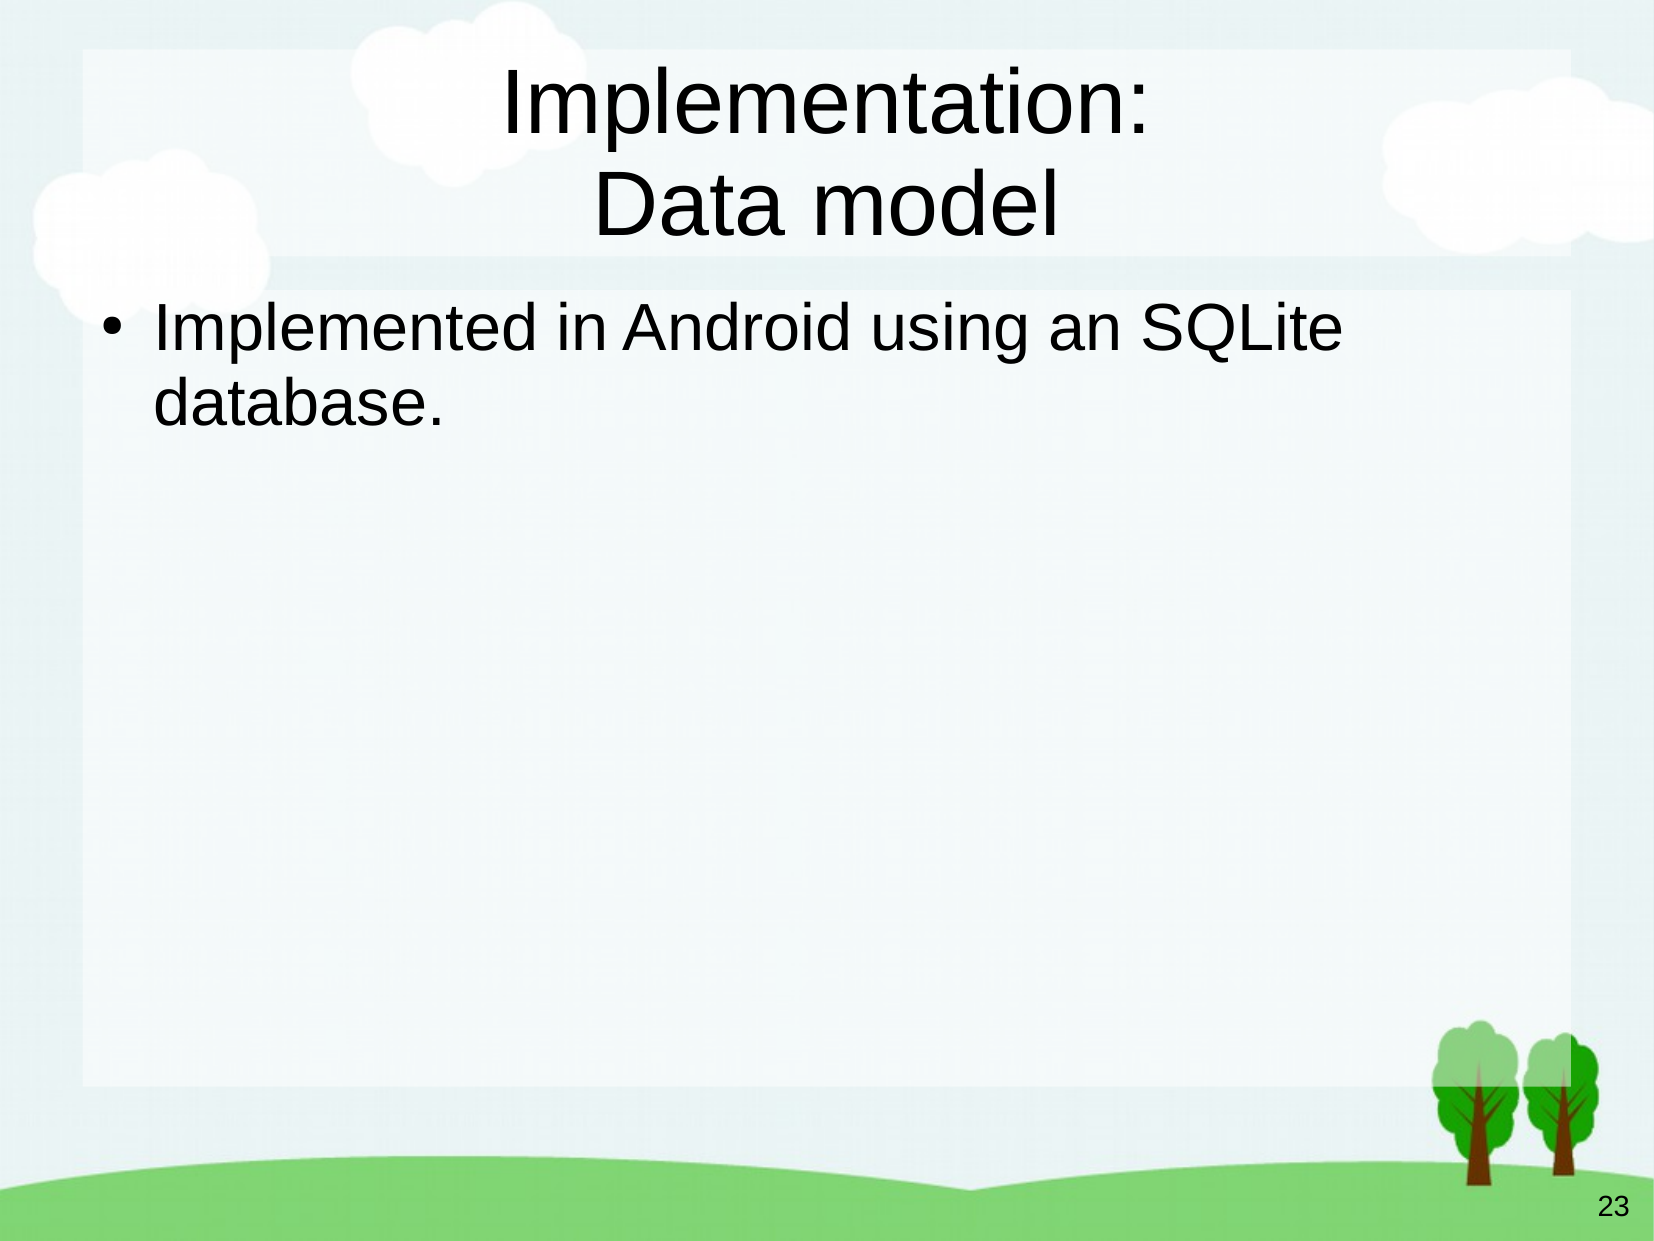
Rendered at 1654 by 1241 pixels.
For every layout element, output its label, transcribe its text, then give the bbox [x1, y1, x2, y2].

title Implementation: Data model [82, 49, 1571, 257]
list Implemented in Android using an SQLite database. [82, 290, 1571, 1087]
picture [0, 0, 1654, 1241]
